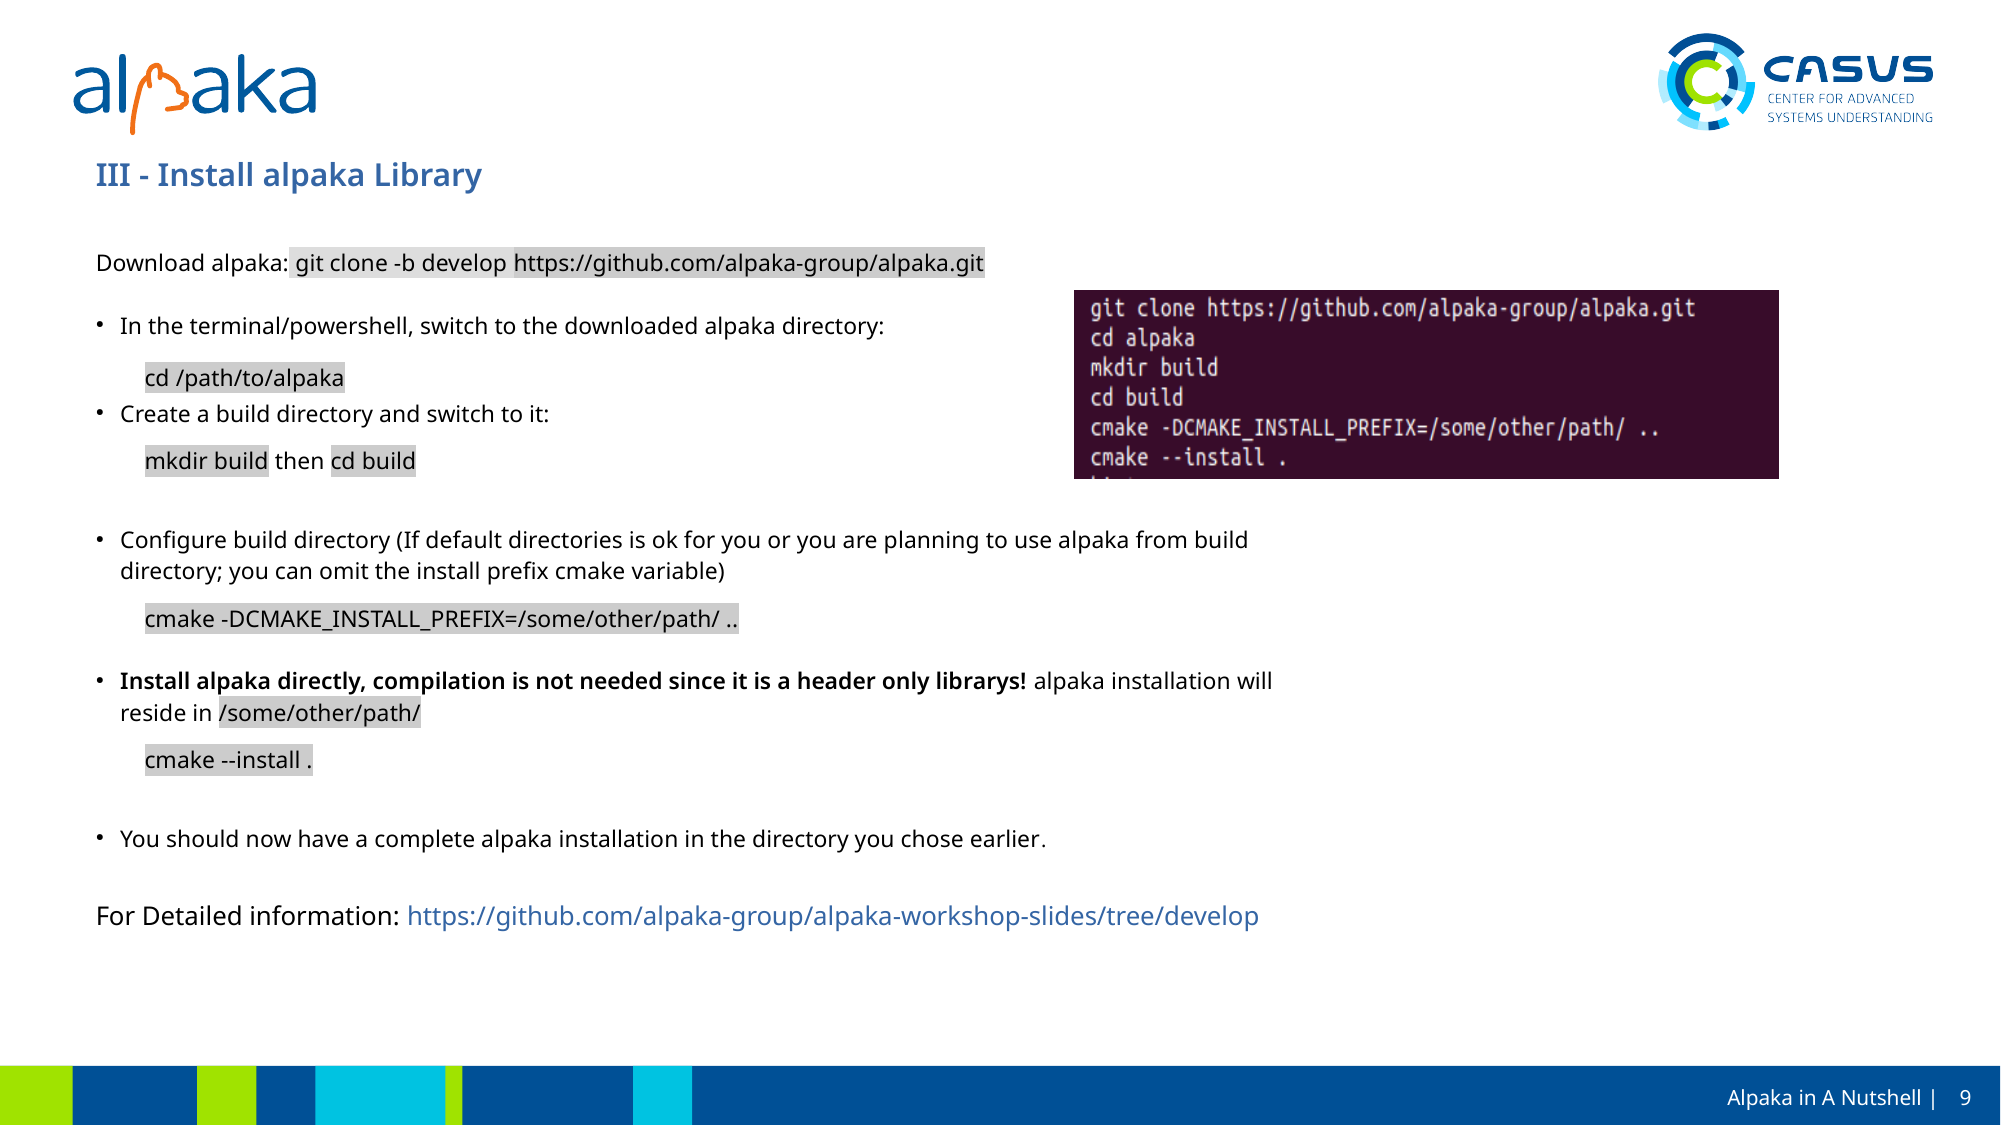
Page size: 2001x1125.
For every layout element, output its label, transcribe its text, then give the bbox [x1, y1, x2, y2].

picture [1658, 33, 1933, 131]
picture [1074, 290, 1779, 479]
picture [72, 53, 317, 136]
list III - Install alpaka Library Download alpaka: git clone -b develop https://github.com/alpaka-group/alpaka.git In the terminal/powershell, switch to the downloaded alpaka directory: cd /path/to/alpaka Create a build directory and switch to it: mkdir build then cd build Configure build directory (If default directories is ok for you or you are planning to use alpaka from build directory; you can omit the install prefix cmake variable) cmake -DCMAKE_INSTALL_PREFIX=/some/other/path/ .. Install alpaka directly, compilation is not needed since it is a header only librarys! alpaka installation will reside in /some/other/path/ cmake --install . You should now have a complete alpaka installation in the directory you chose earlier. For Detailed information: https://github.com/alpaka-group/alpaka-workshop-slides/tree/develop [95, 118, 1276, 969]
